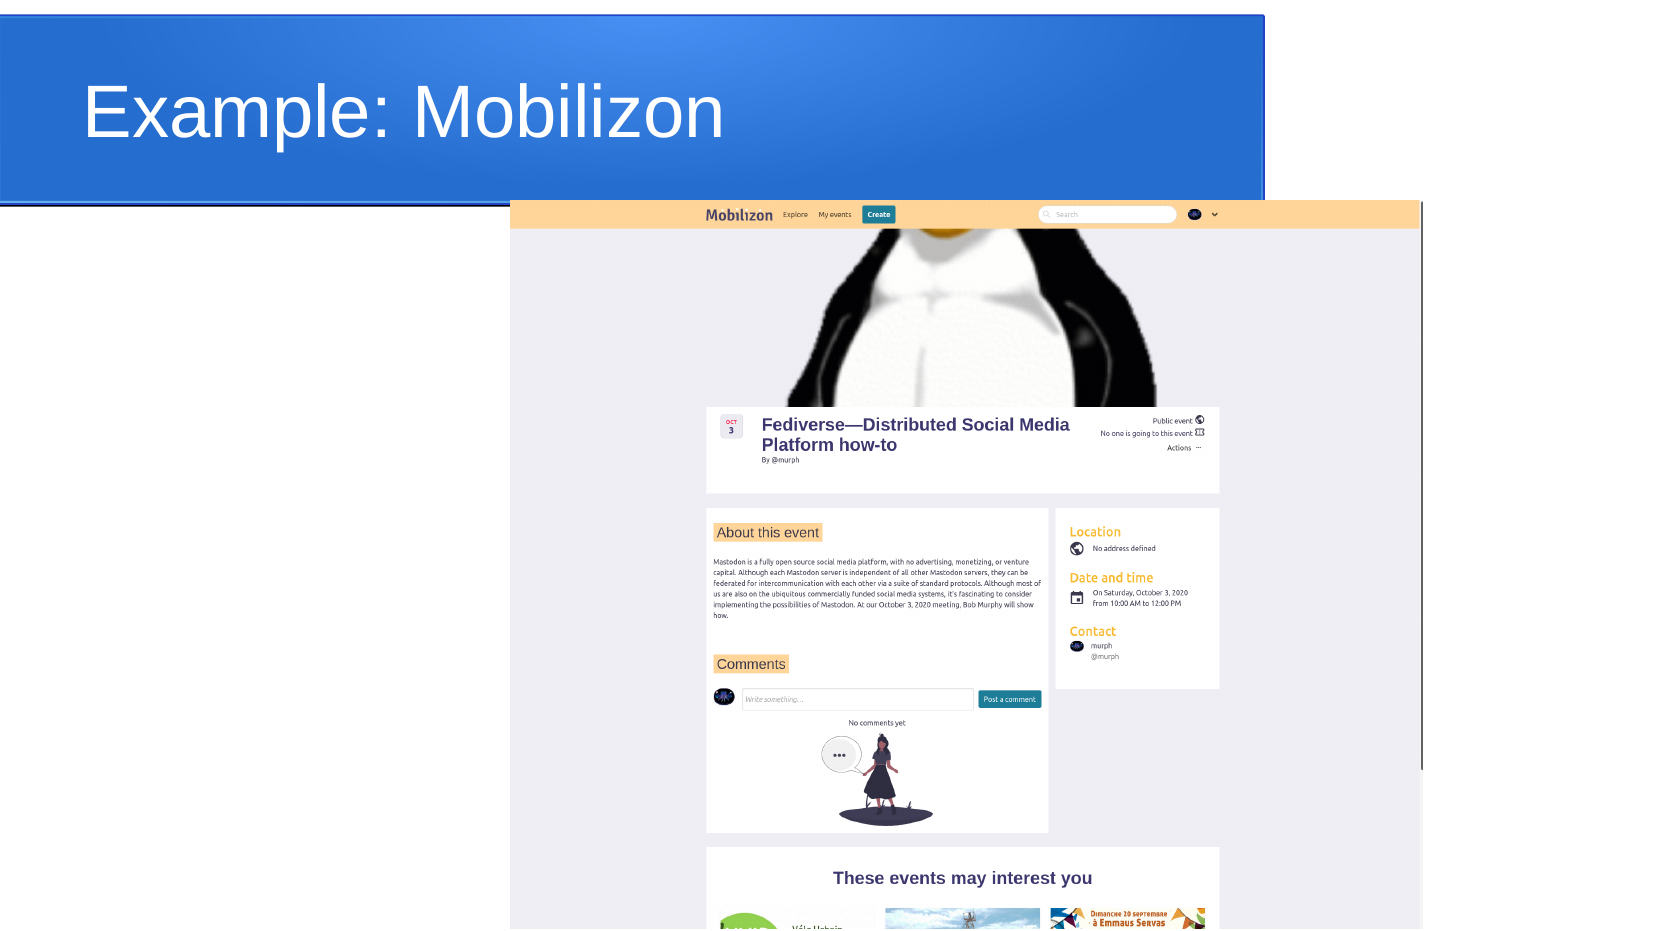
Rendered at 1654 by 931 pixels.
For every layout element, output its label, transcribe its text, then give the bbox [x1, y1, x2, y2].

title Example: Mobilizon [82, 35, 1235, 189]
picture [510, 200, 1423, 930]
